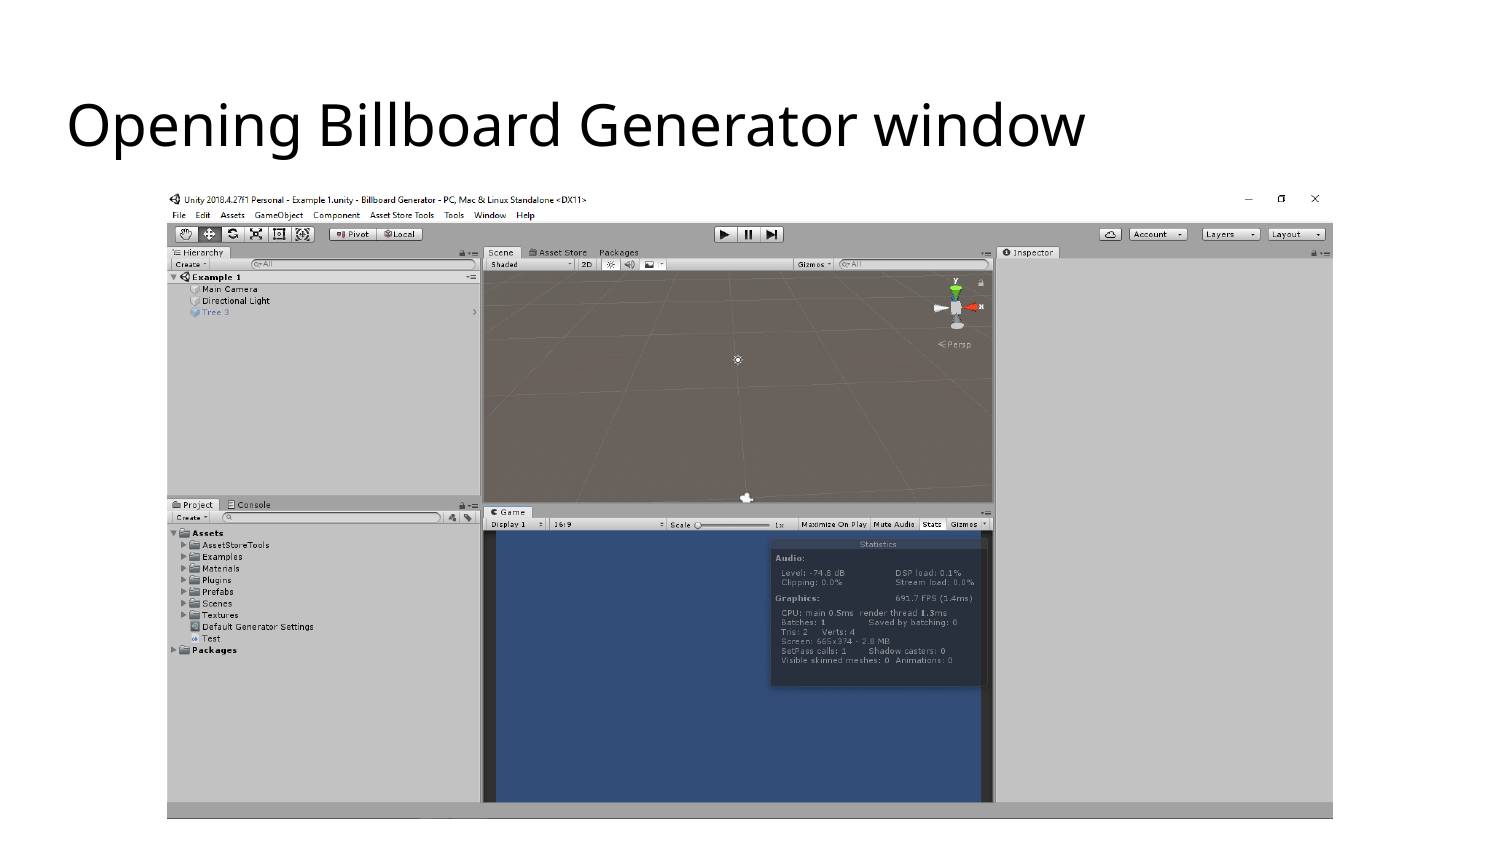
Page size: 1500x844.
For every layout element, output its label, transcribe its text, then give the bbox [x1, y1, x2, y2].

picture [167, 191, 1333, 819]
title Opening Billboard Generator window [51, 72, 1449, 167]
